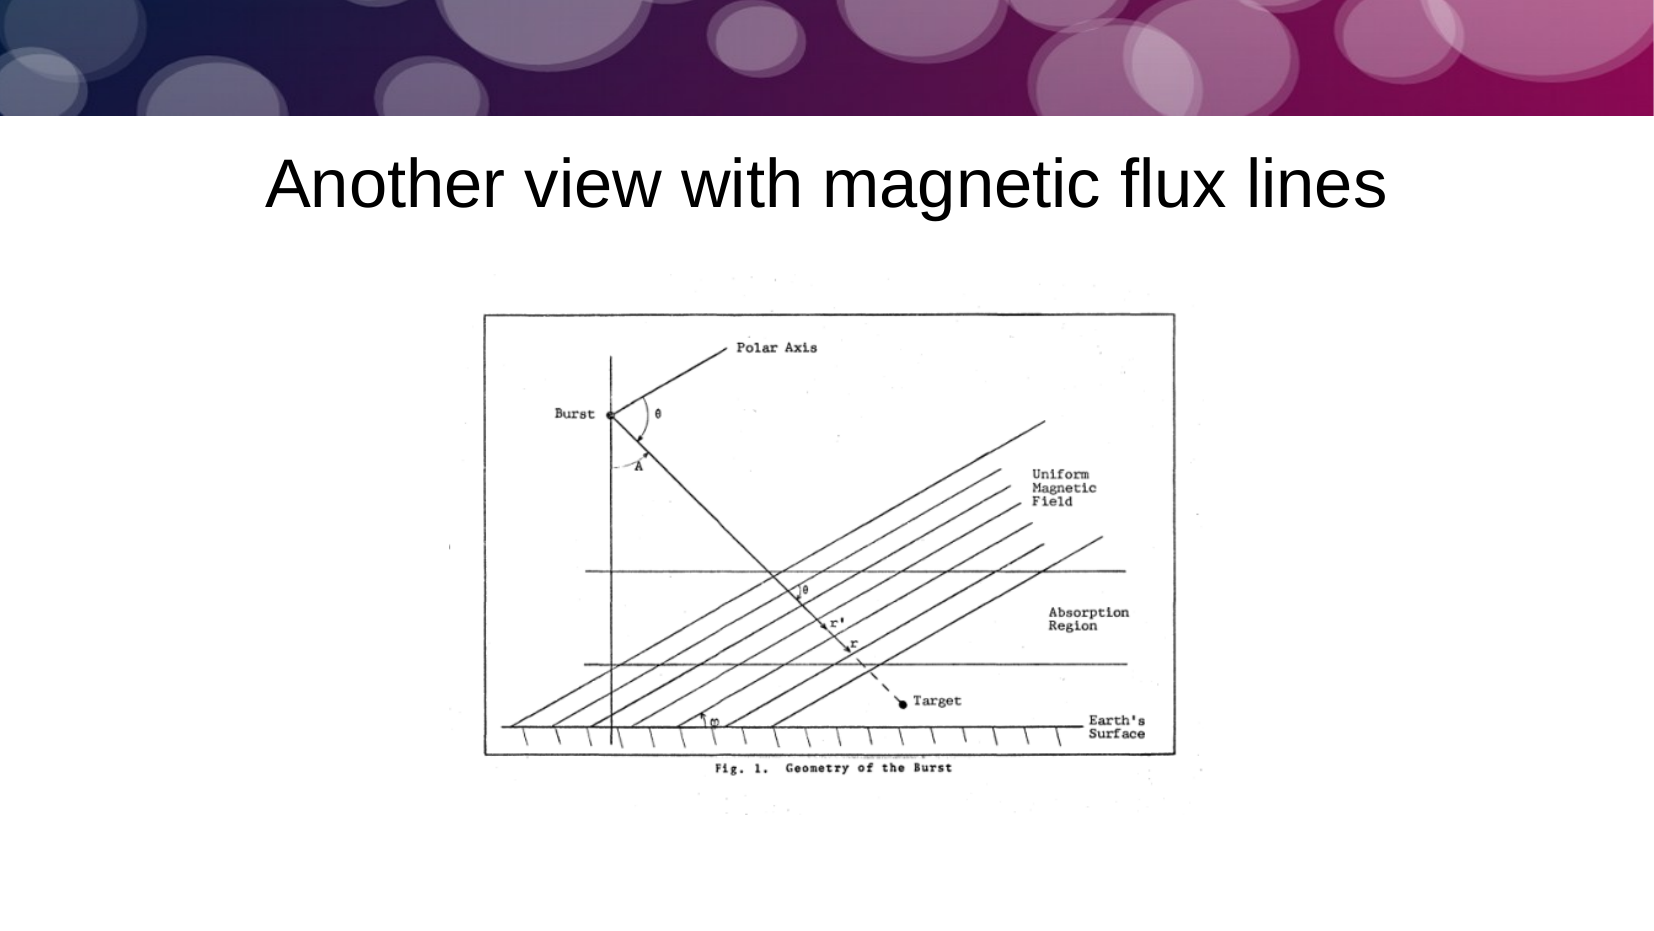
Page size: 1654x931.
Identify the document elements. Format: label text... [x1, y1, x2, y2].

picture [0, 0, 1654, 116]
picture [449, 274, 1204, 815]
title Another view with magnetic flux lines [82, 119, 1571, 249]
